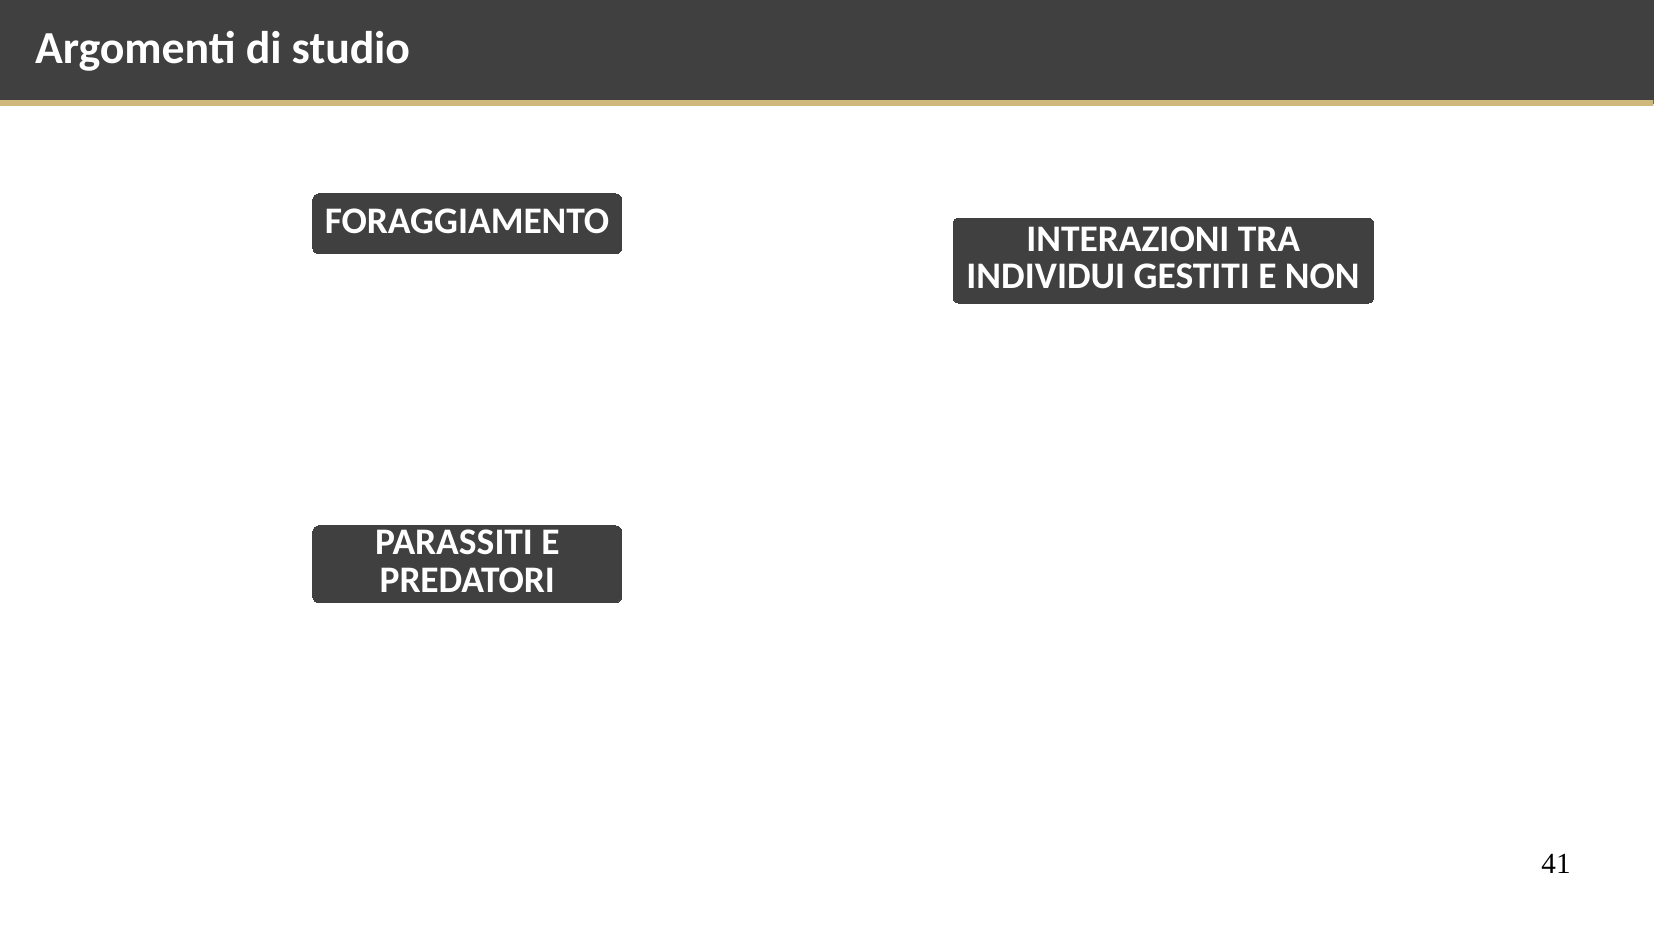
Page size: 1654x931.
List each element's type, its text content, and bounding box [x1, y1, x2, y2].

text_box PARASSITI E PREDATORI [312, 525, 622, 603]
text_box Argomenti di studio [0, 0, 1654, 100]
text_box INTERAZIONI TRA INDIVIDUI GESTITI E NON [953, 218, 1374, 304]
text_box FORAGGIAMENTO [312, 193, 622, 254]
